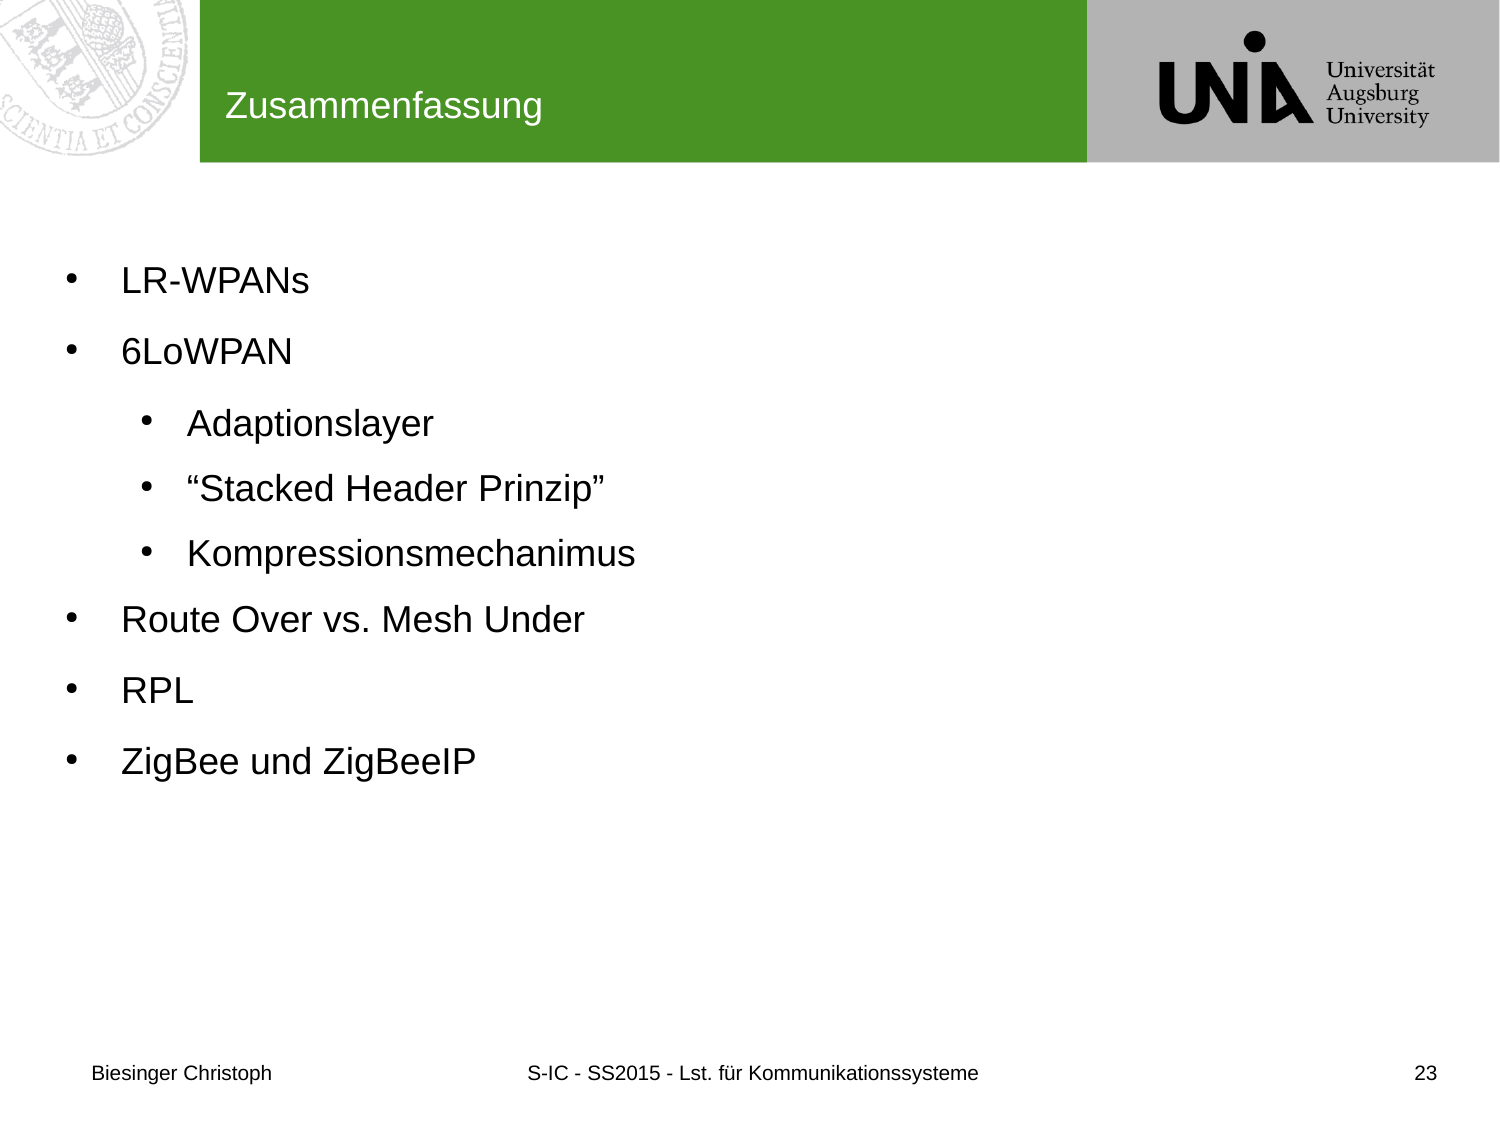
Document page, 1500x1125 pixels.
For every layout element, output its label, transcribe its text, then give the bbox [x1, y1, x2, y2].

title Zusammenfassung [225, 50, 1088, 163]
list LR-WPANs 6LoWPAN Adaptionslayer “Stacked Header Prinzip” Kompressionsmechanimus Route Over vs. Mesh Under RPL ZigBee und ZigBeeIP [64, 255, 1415, 998]
footer S-IC - SS2015 - Lst. für Kommunikationssysteme [512, 1035, 1123, 1110]
slide_number Biesinger Christoph [76, 1035, 389, 1110]
picture [1122, 12, 1488, 271]
slide_number <Nummer> [1175, 1035, 1452, 1110]
picture [0, 0, 188, 156]
